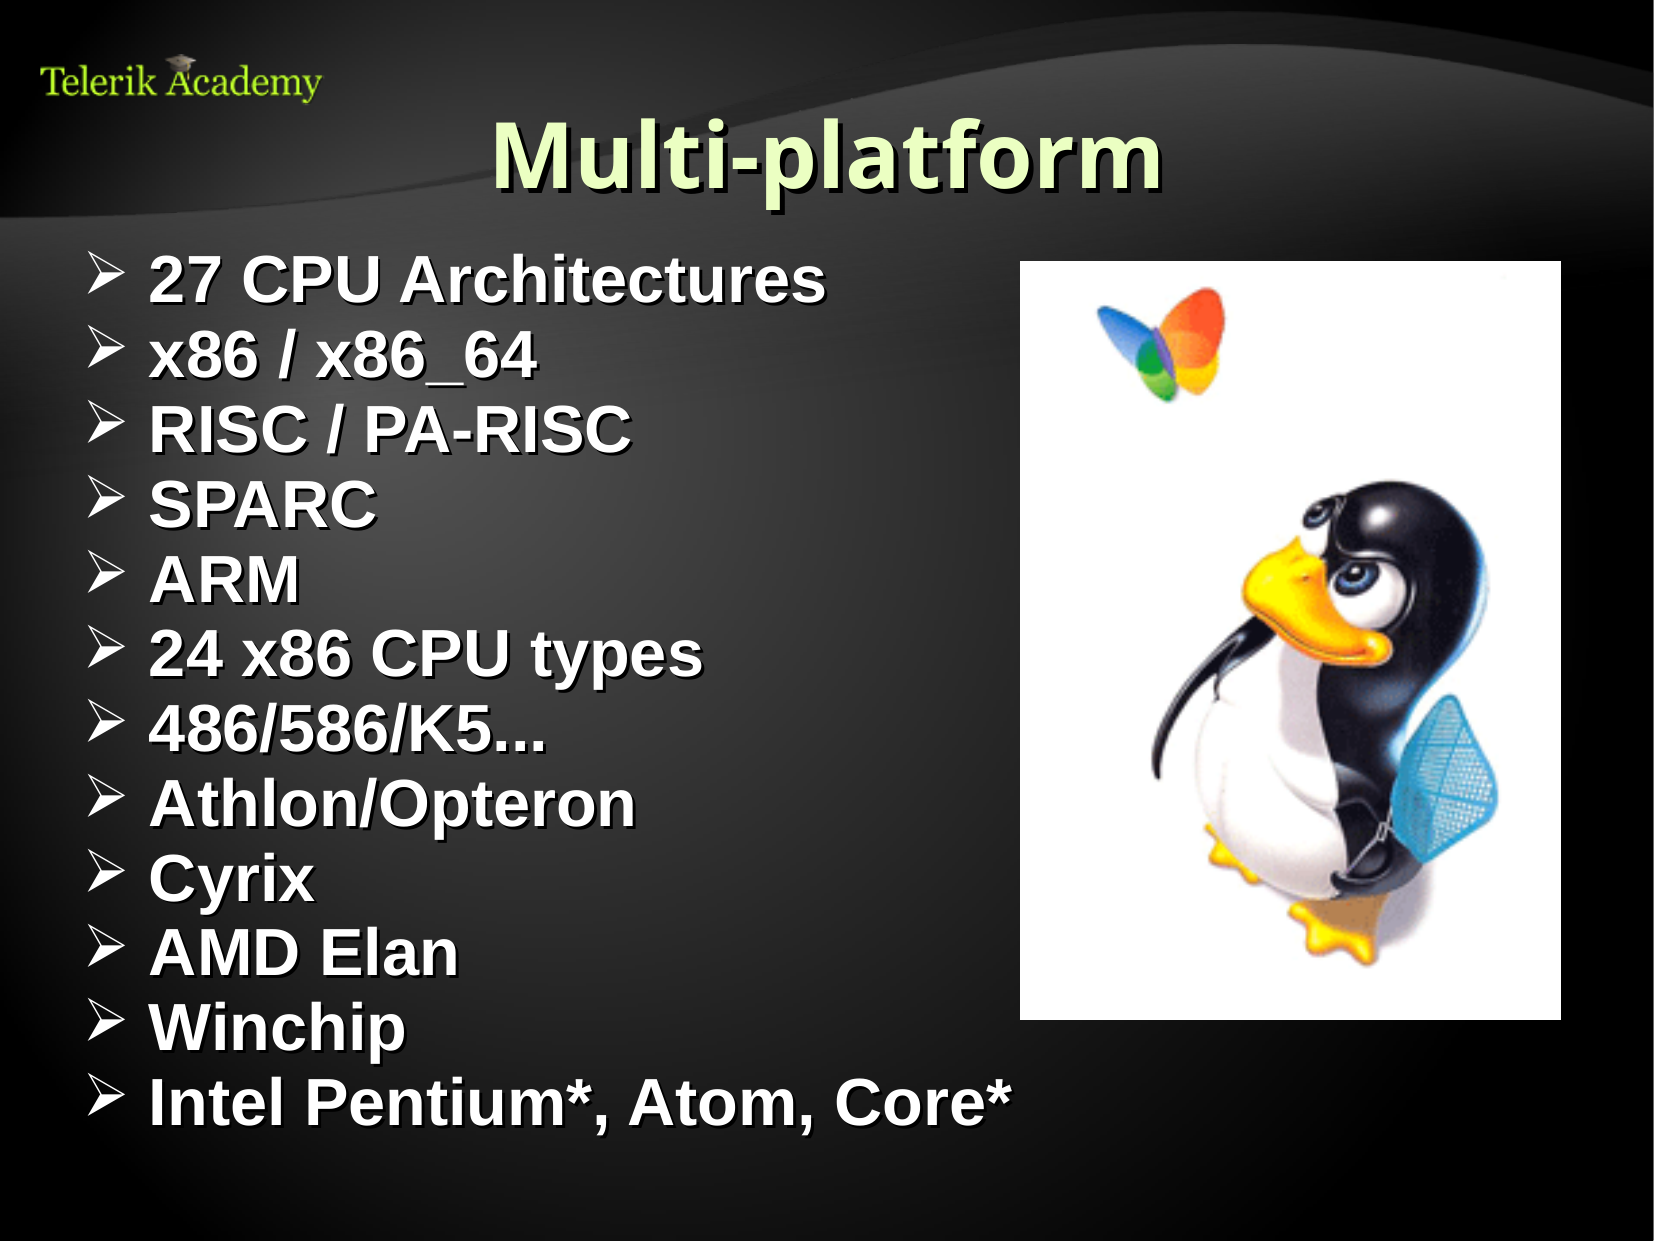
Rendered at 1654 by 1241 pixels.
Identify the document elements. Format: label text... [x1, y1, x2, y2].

picture [0, 0, 1654, 1241]
subtitle 27 CPU Architectures x86 / x86_64 RISC / PA-RISC SPARC ARM 24 x86 CPU types 486/586/K5... Athlon/Opteron Cyrix AMD Elan Winchip Intel Pentium*, Atom, Core* [82, 242, 1538, 1140]
title Multi-platform [82, 49, 1571, 257]
